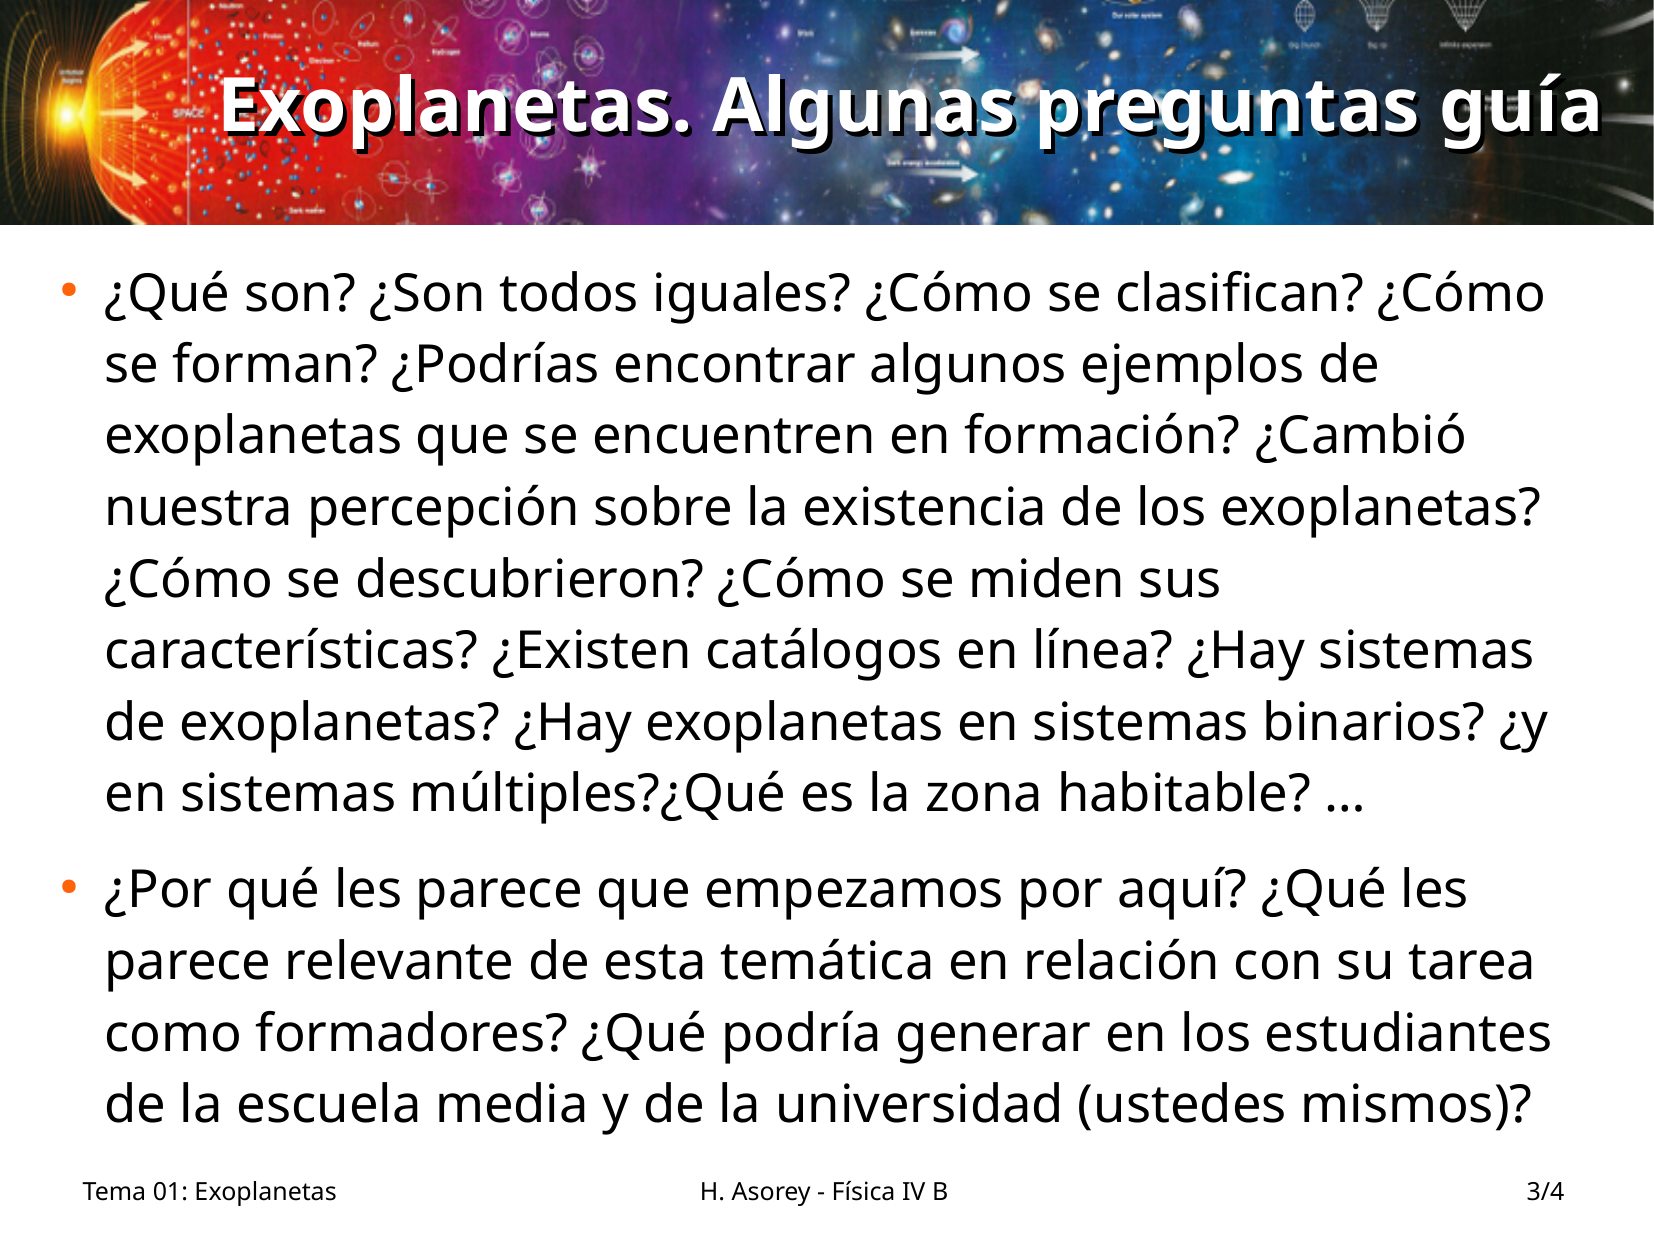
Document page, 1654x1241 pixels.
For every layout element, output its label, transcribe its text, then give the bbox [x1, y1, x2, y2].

title Exoplanetas. Algunas preguntas guía [45, 15, 1606, 191]
picture [0, 0, 1654, 225]
list ¿Qué son? ¿Son todos iguales? ¿Cómo se clasifican? ¿Cómo se forman? ¿Podrías encontrar algunos ejemplos de exoplanetas que se encuentren en formación? ¿Cambió nuestra percepción sobre la existencia de los exoplanetas? ¿Cómo se descubrieron? ¿Cómo se miden sus características? ¿Existen catálogos en línea? ¿Hay sistemas de exoplanetas? ¿Hay exoplanetas en sistemas binarios? ¿y en sistemas múltiples?¿Qué es la zona habitable? … ¿Por qué les parece que empezamos por aquí? ¿Qué les parece relevante de esta temática en relación con su tarea como formadores? ¿Qué podría generar en los estudiantes de la escuela media y de la universidad (ustedes mismos)? [45, 255, 1606, 1156]
